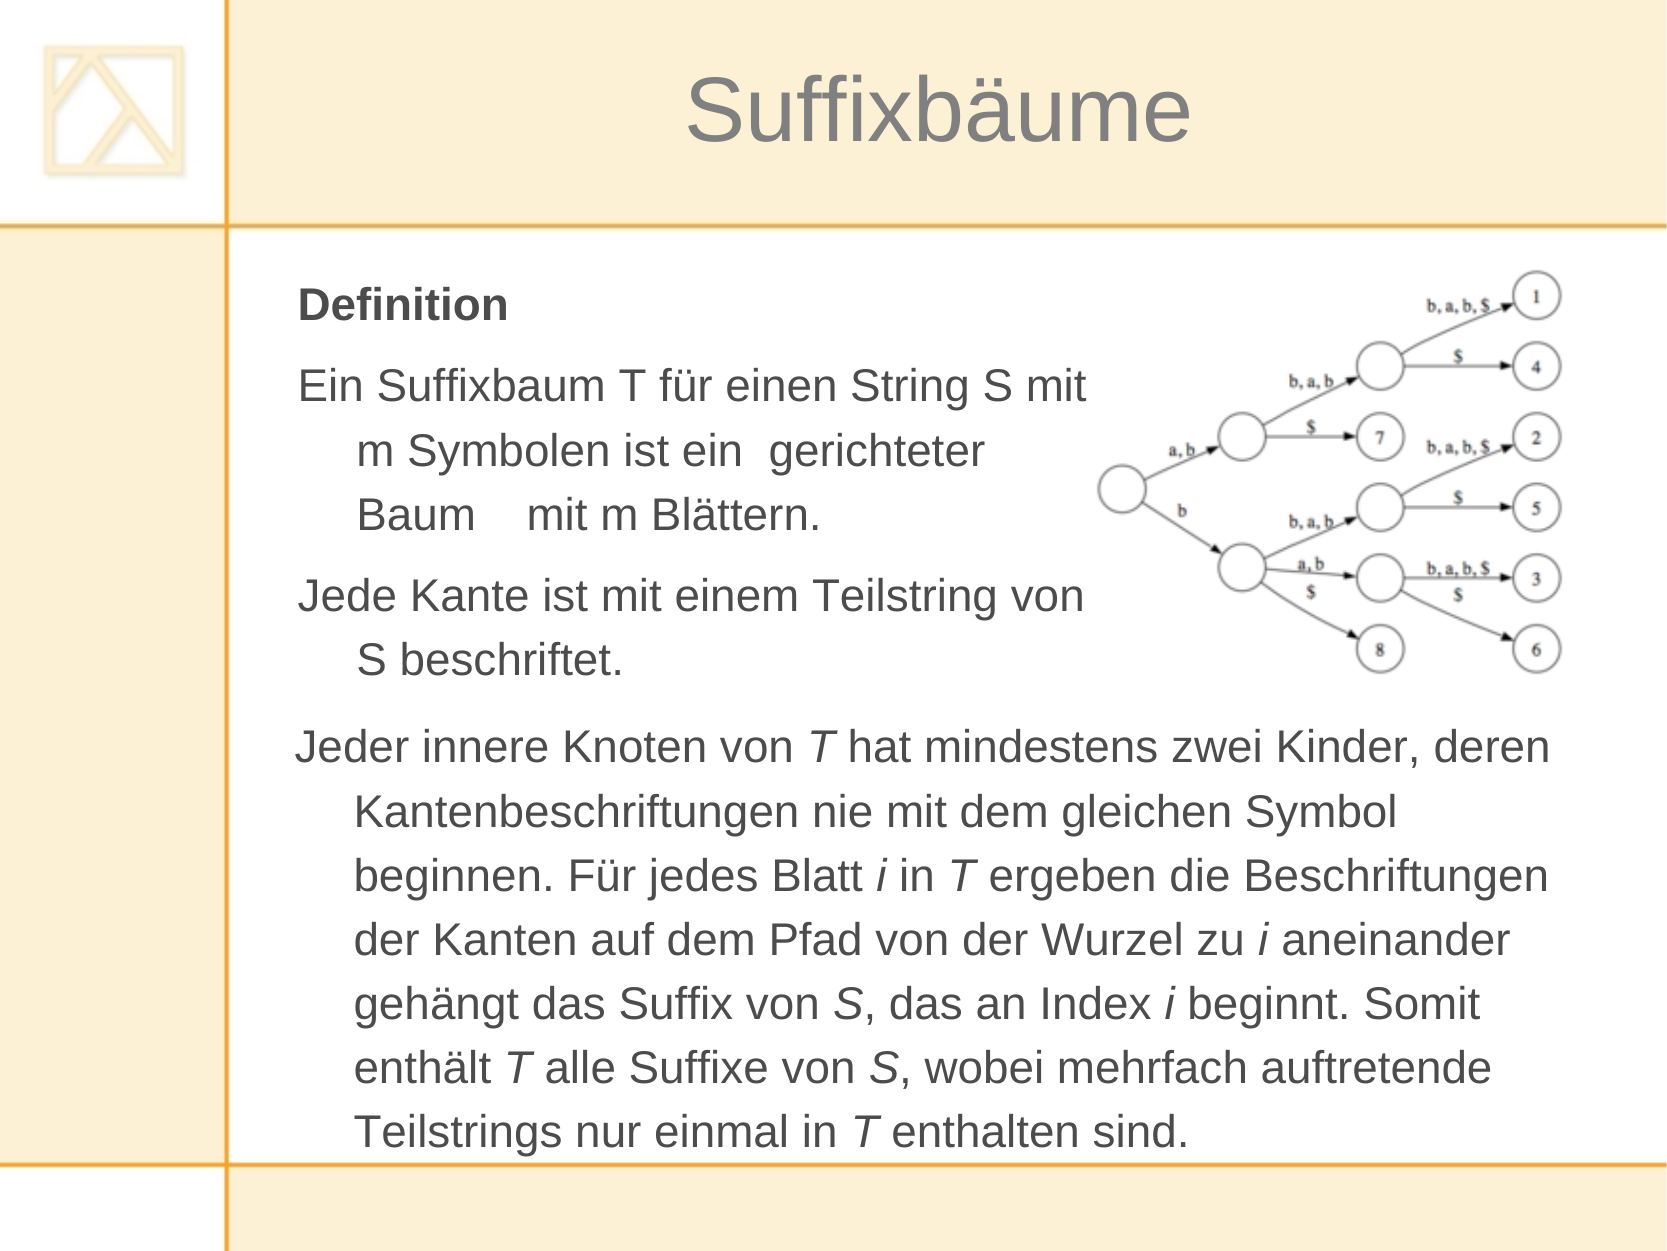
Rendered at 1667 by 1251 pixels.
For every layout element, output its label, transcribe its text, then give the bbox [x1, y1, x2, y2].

title Suffixbäume [268, 0, 1611, 238]
list Jeder innere Knoten von T hat mindestens zwei Kinder, deren Kantenbeschriftungen nie mit dem gleichen Symbol beginnen. Für jedes Blatt i in T ergeben die Beschriftungen der Kanten auf dem Pfad von der Wurzel zu i aneinander gehängt das Suffix von S, das an Index i beginnt. Somit enthält T alle Suffixe von S, wobei mehrfach auftretende Teilstrings nur einmal in T enthalten sind. [265, 708, 1611, 1202]
list Definition Ein Suffixbaum T für einen String S mit m Symbolen ist ein gerichteter Baum mit m Blättern. Jede Kante ist mit einem Teilstring von S beschriftet. [268, 265, 1092, 675]
picture [0, 0, 1667, 1251]
